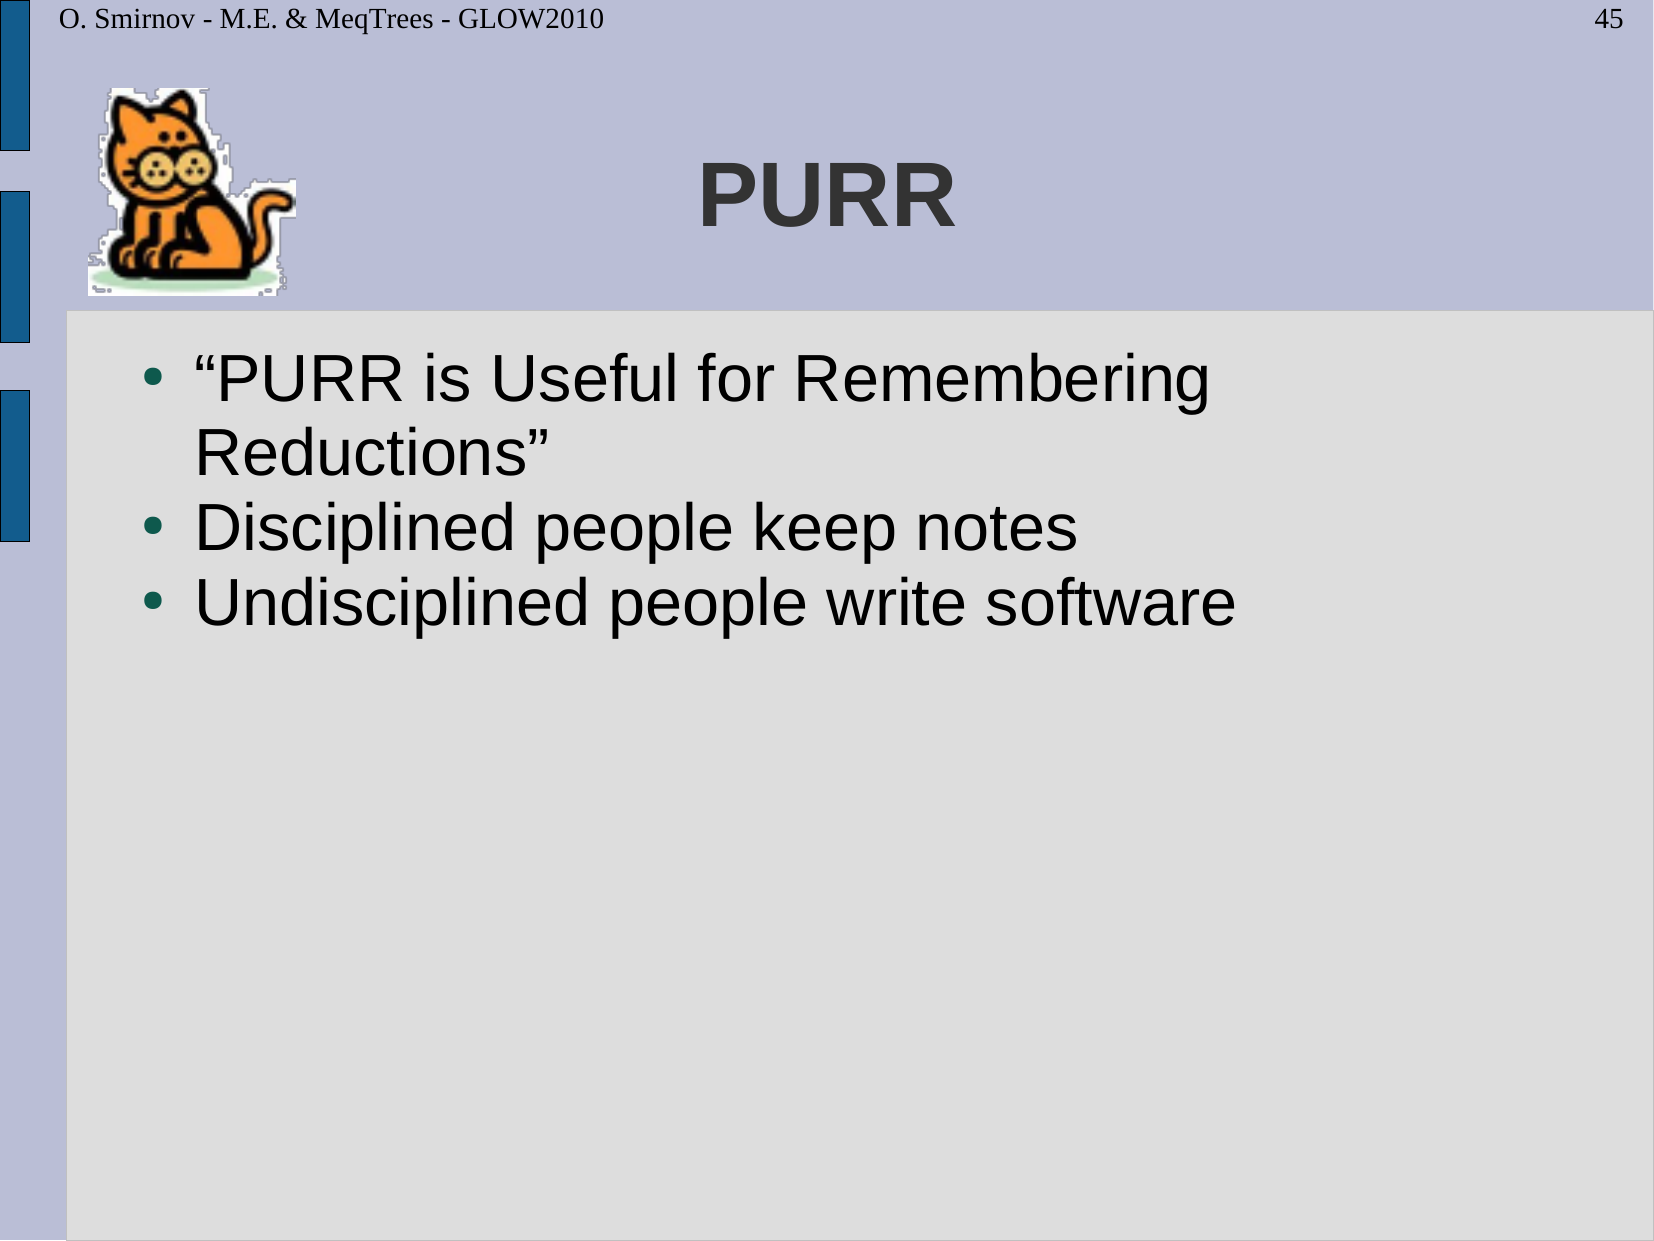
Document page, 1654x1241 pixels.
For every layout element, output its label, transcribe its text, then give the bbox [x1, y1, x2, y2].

title PURR [121, 91, 1534, 299]
picture [88, 88, 296, 296]
list “PURR is Useful for Remembering Reductions” Disciplined people keep notes Undisciplined people write software [123, 340, 1536, 1123]
